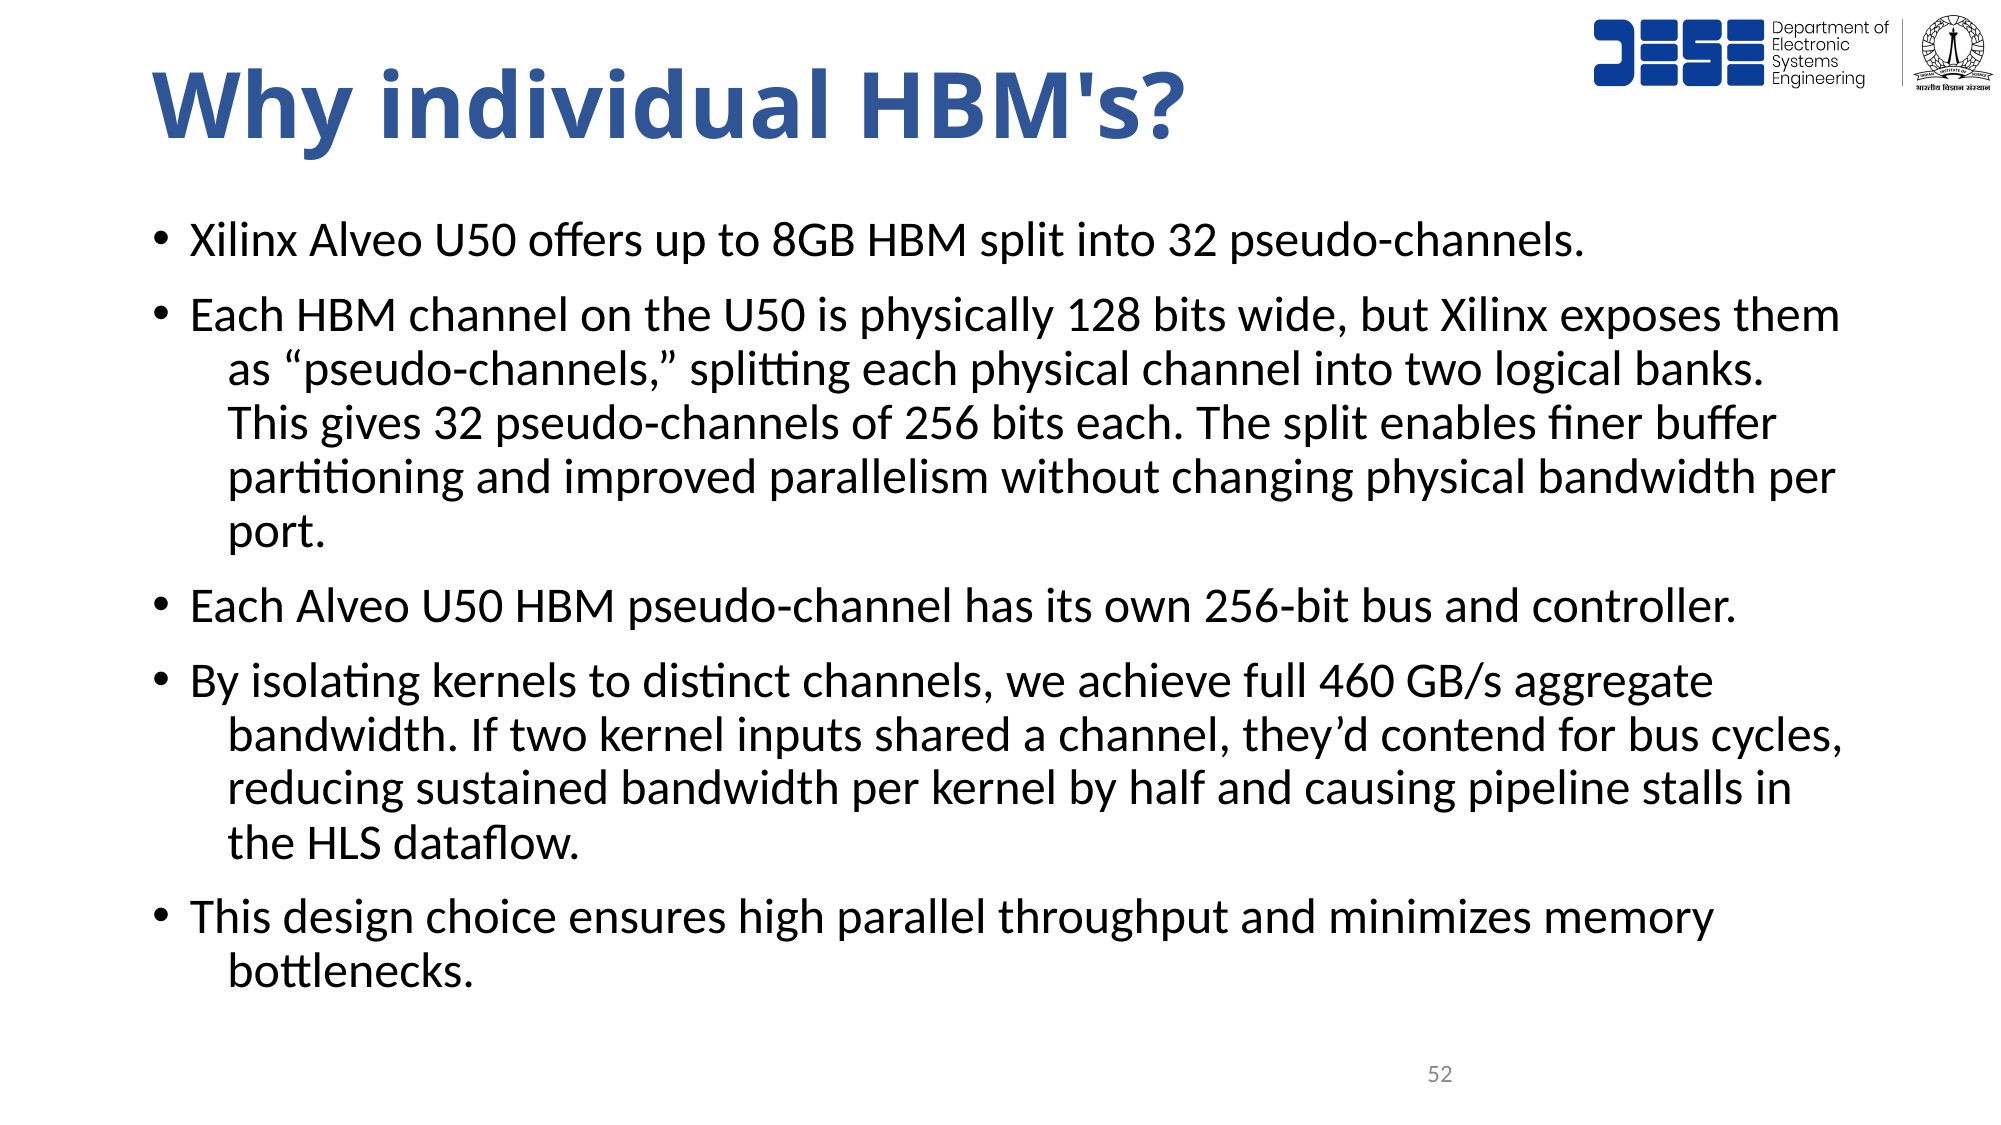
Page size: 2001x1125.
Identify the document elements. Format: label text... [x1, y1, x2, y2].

text_box [1412, 1042, 1863, 1103]
list Xilinx Alveo U50 offers up to 8GB HBM split into 32 pseudo-channels. Each HBM channel on the U50 is physically 128 bits wide, but Xilinx exposes them as “pseudo‑channels,” splitting each physical channel into two logical banks. This gives 32 pseudo‑channels of 256 bits each. The split enables finer buffer partitioning and improved parallelism without changing physical bandwidth per port. Each Alveo U50 HBM pseudo‑channel has its own 256‑bit bus and controller. By isolating kernels to distinct channels, we achieve full 460 GB/s aggregate bandwidth. If two kernel inputs shared a channel, they’d contend for bus cycles, reducing sustained bandwidth per kernel by half and causing pipeline stalls in the HLS dataflow. This design choice ensures high parallel throughput and minimizes memory bottlenecks. [137, 206, 1863, 1103]
title Why individual HBM's? [137, 0, 1863, 206]
